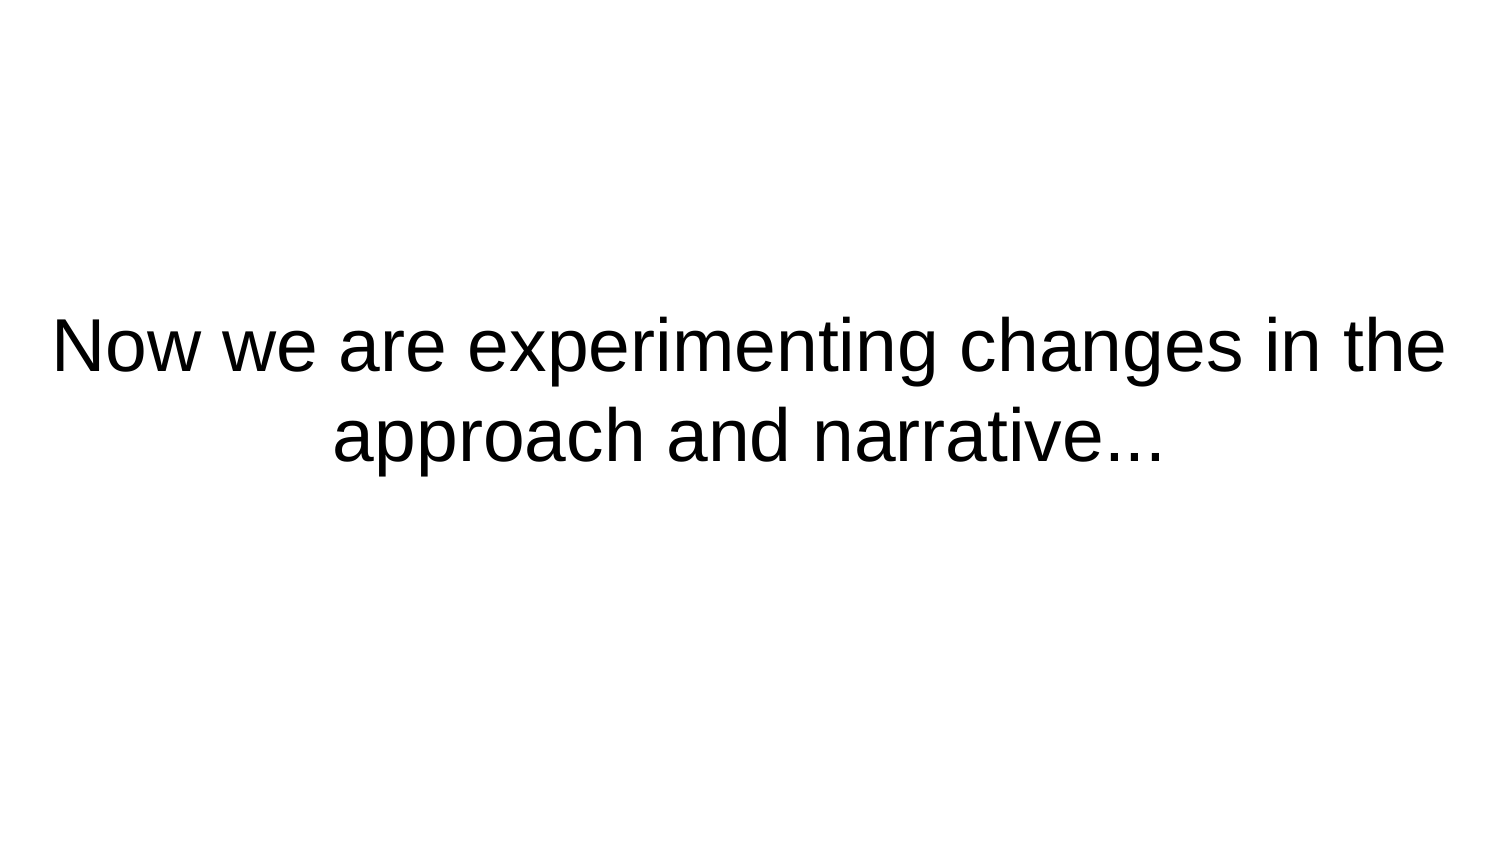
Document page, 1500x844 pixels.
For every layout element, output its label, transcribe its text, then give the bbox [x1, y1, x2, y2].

text_box Now we are experimenting changes in the approach and narrative... [0, 185, 1500, 678]
